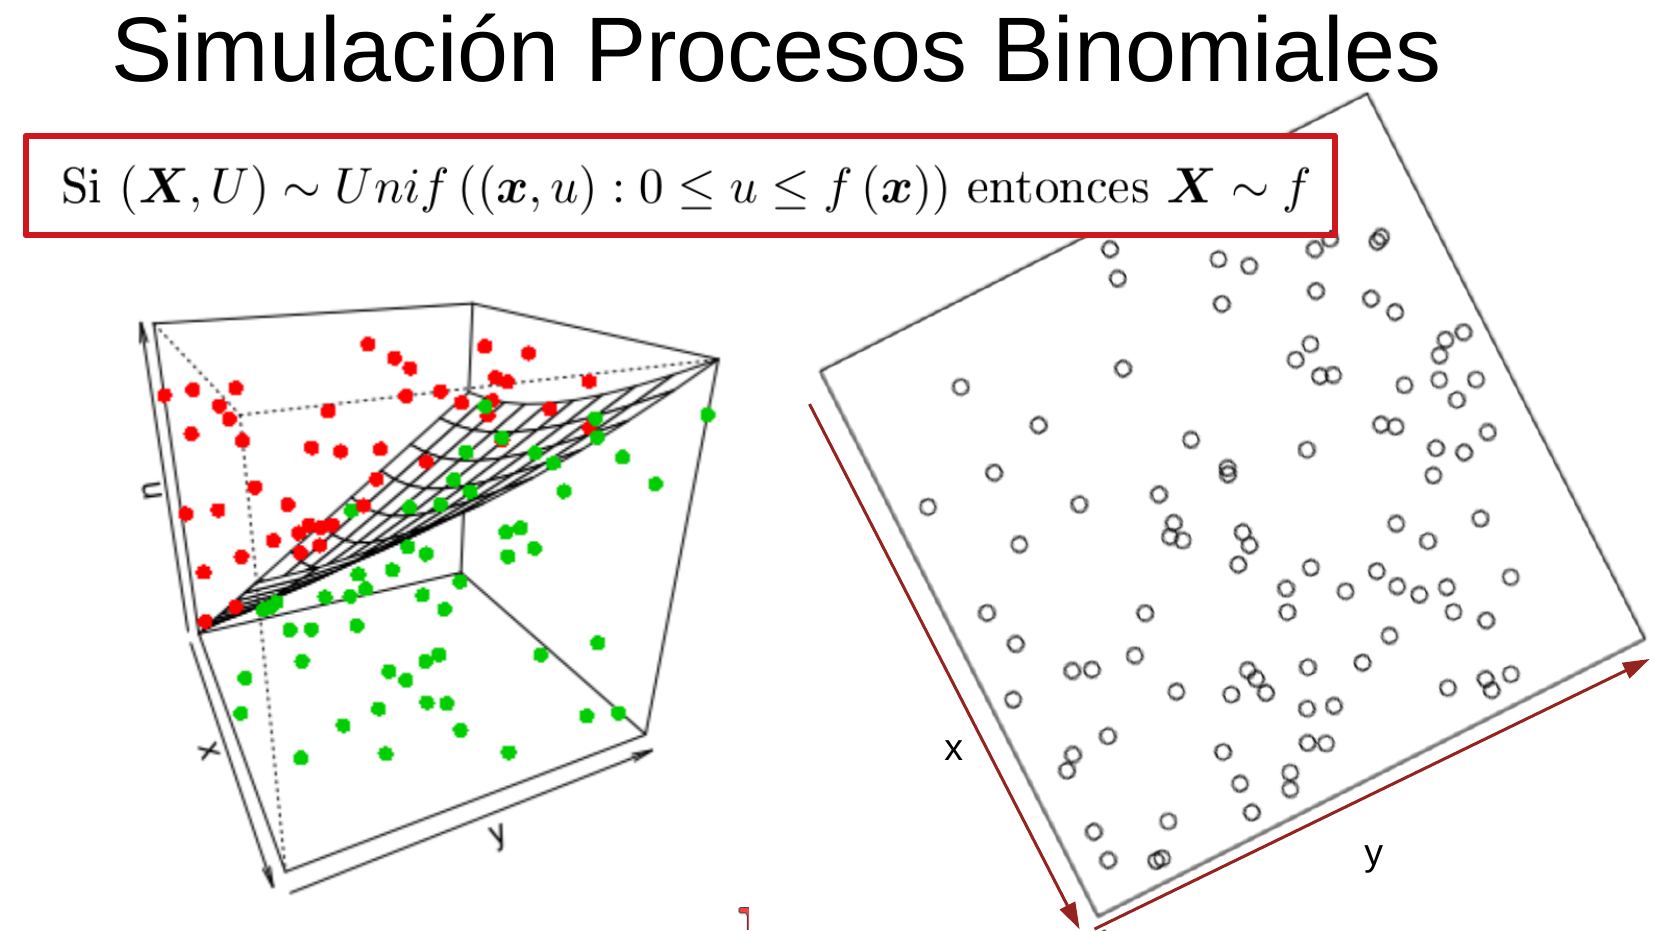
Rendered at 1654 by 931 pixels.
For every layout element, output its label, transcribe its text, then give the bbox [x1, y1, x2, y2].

picture [1097, 673, 1627, 931]
picture [91, 279, 749, 930]
text_box y [1349, 824, 1410, 881]
text_box x [929, 719, 975, 776]
picture [792, 153, 1654, 931]
picture [28, 138, 1332, 233]
title Simulación Procesos Binomiales [0, 0, 1650, 153]
